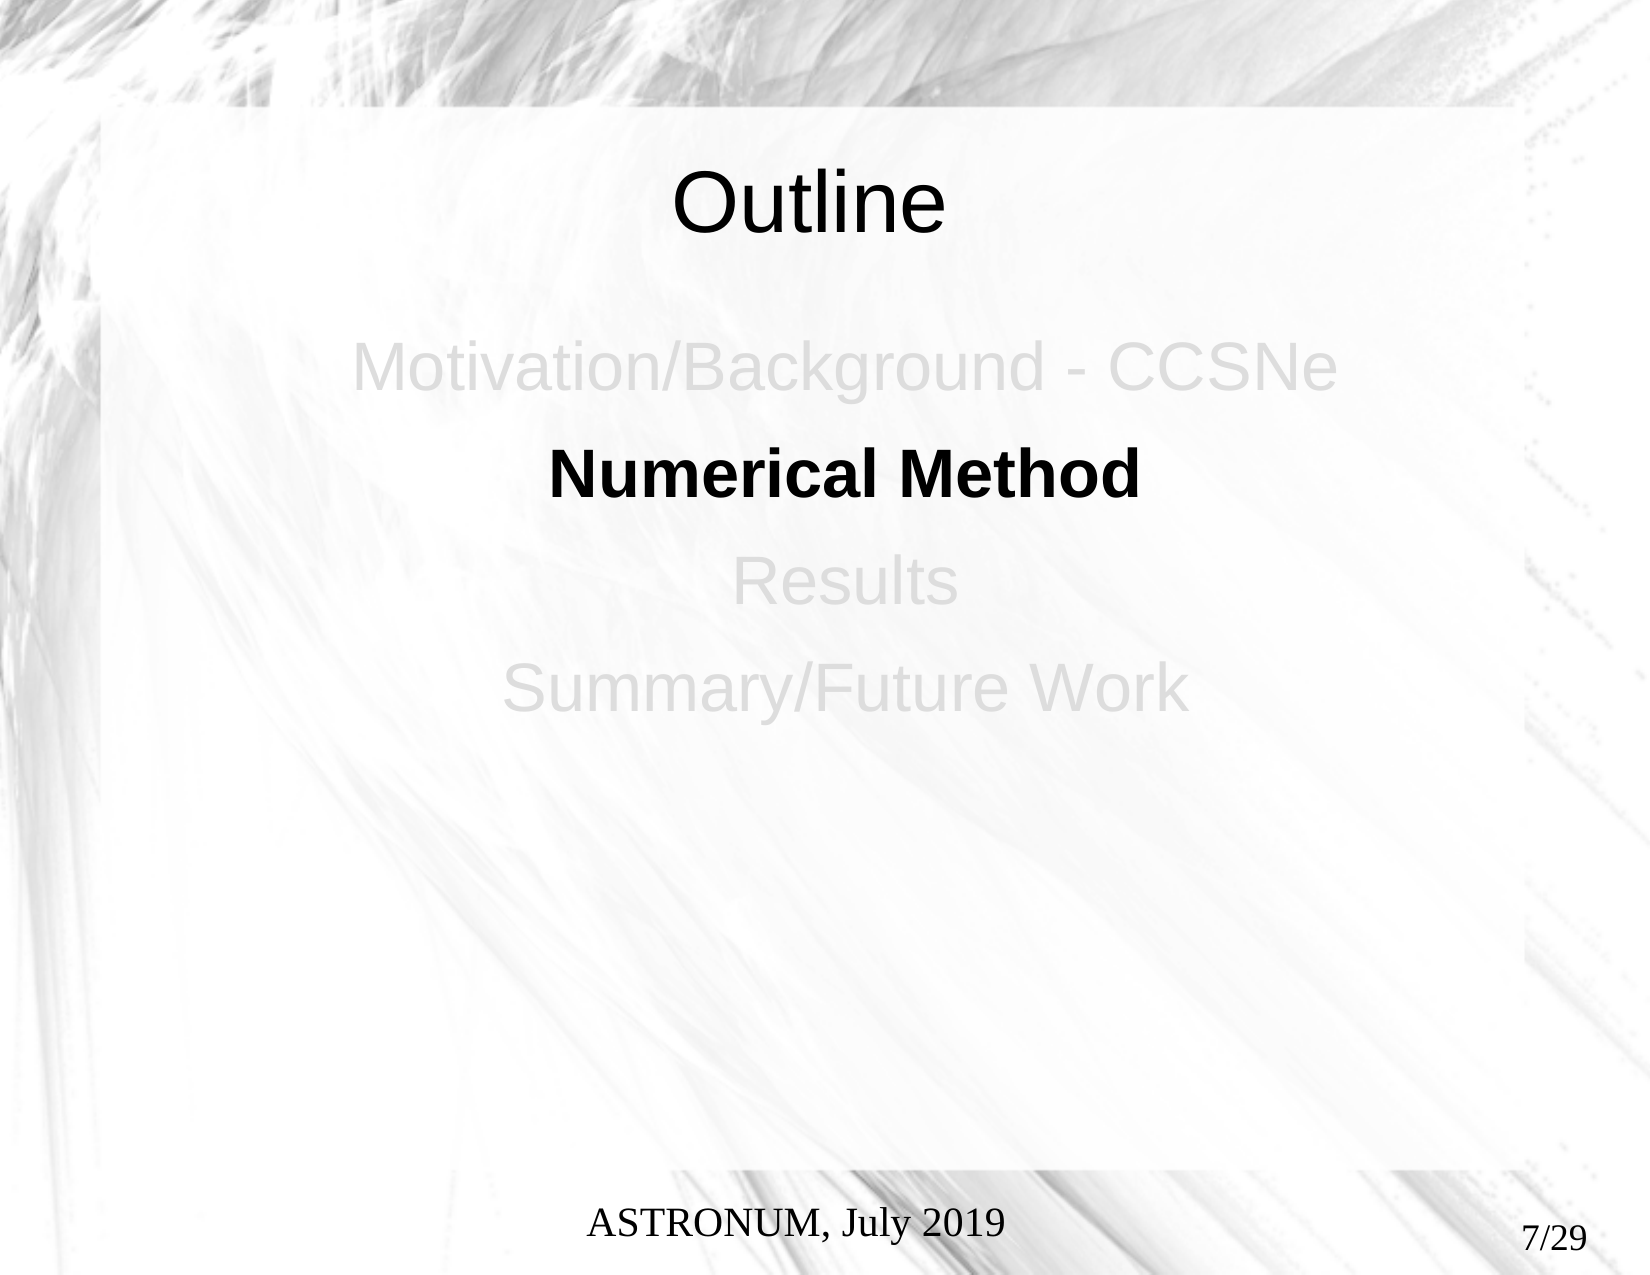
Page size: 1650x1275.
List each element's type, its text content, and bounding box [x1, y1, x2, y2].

picture [0, 0, 1650, 1275]
title Outline [117, 115, 1503, 288]
list Motivation/Background - CCSNe Numerical Method Results Summary/Future Work [105, 328, 1516, 972]
